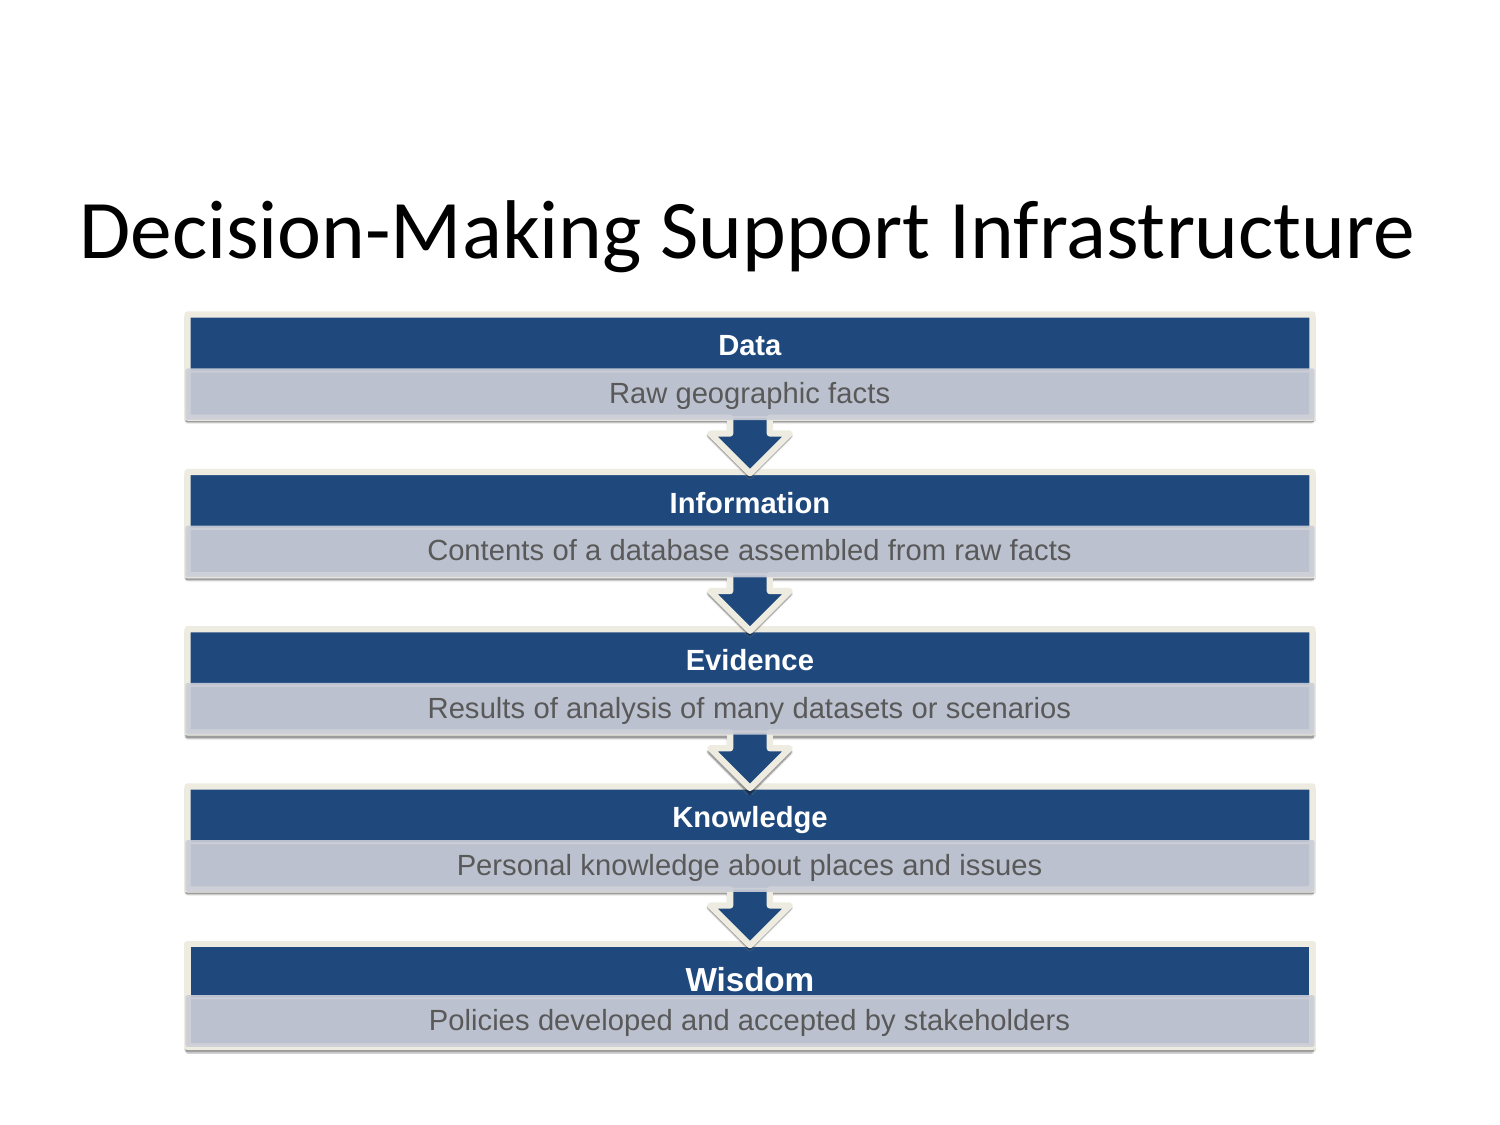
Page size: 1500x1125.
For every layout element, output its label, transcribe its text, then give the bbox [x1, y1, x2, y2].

text_box Knowledge [187, 786, 1313, 842]
text_box Personal knowledge about places and issues [187, 842, 1313, 890]
text_box Results of analysis of many datasets or scenarios [187, 684, 1313, 733]
text_box Data [710, 419, 790, 474]
text_box Wisdom [187, 943, 1313, 997]
text_box Data [187, 314, 1313, 370]
text_box Policies developed and accepted by stakeholders [187, 997, 1313, 1045]
text_box Contents of a database assembled from raw facts [187, 527, 1313, 576]
text_box Information [710, 576, 790, 631]
text_box Raw geographic facts [187, 370, 1313, 419]
text_box Evidence [187, 629, 1313, 684]
title Decision-Making Support Infrastructure [17, 149, 1479, 302]
text_box Information [187, 472, 1313, 527]
text_box Knowledge [710, 890, 790, 946]
text_box Evidence [710, 733, 790, 788]
